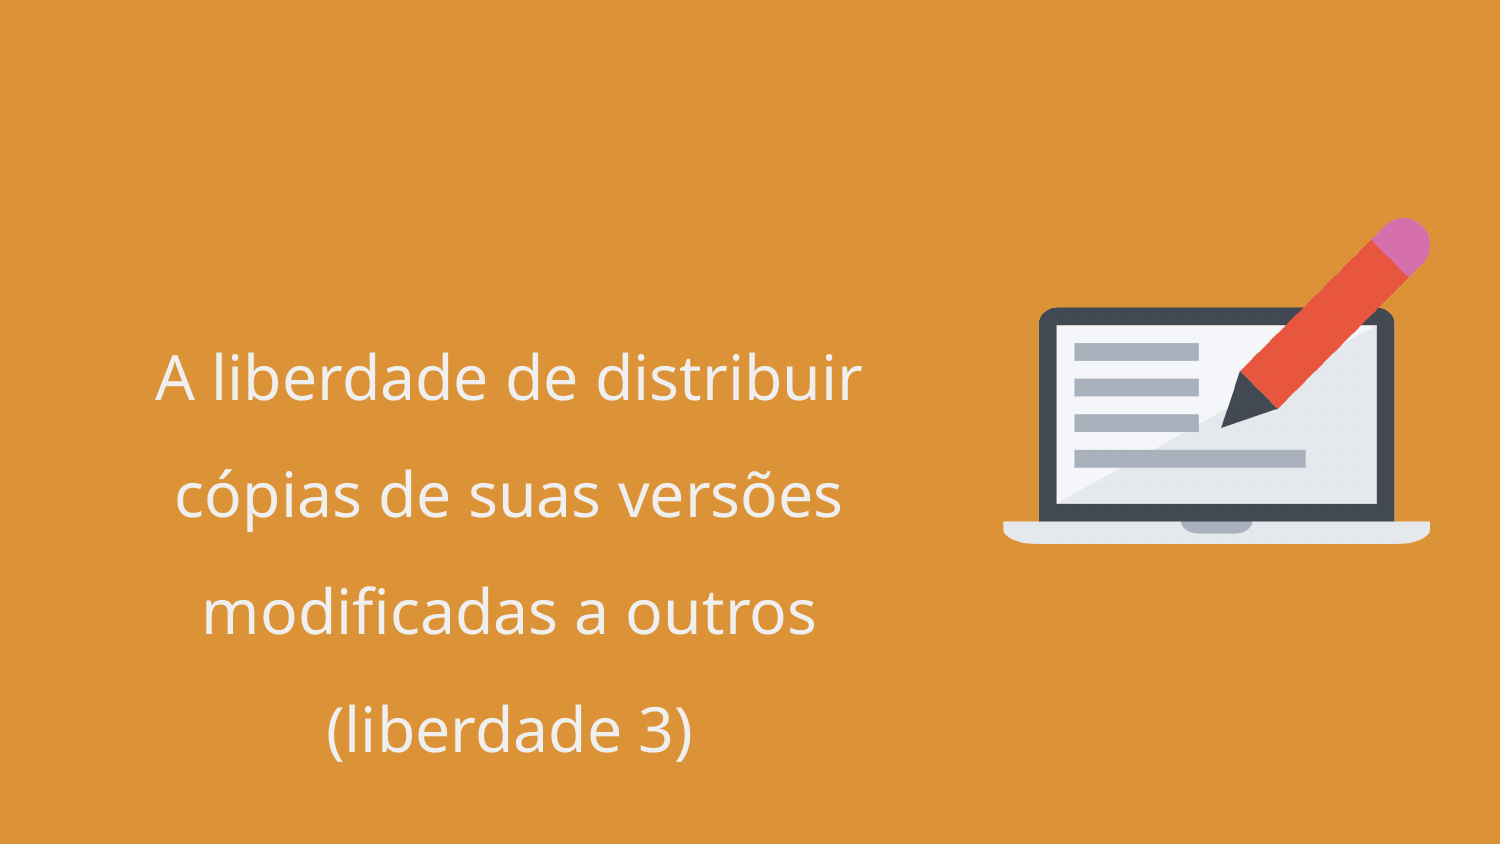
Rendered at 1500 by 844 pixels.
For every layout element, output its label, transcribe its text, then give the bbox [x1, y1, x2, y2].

text_box A liberdade de distribuir cópias de suas versões modificadas a outros (liberdade 3) [47, 286, 973, 633]
text_box [1003, 218, 1430, 544]
